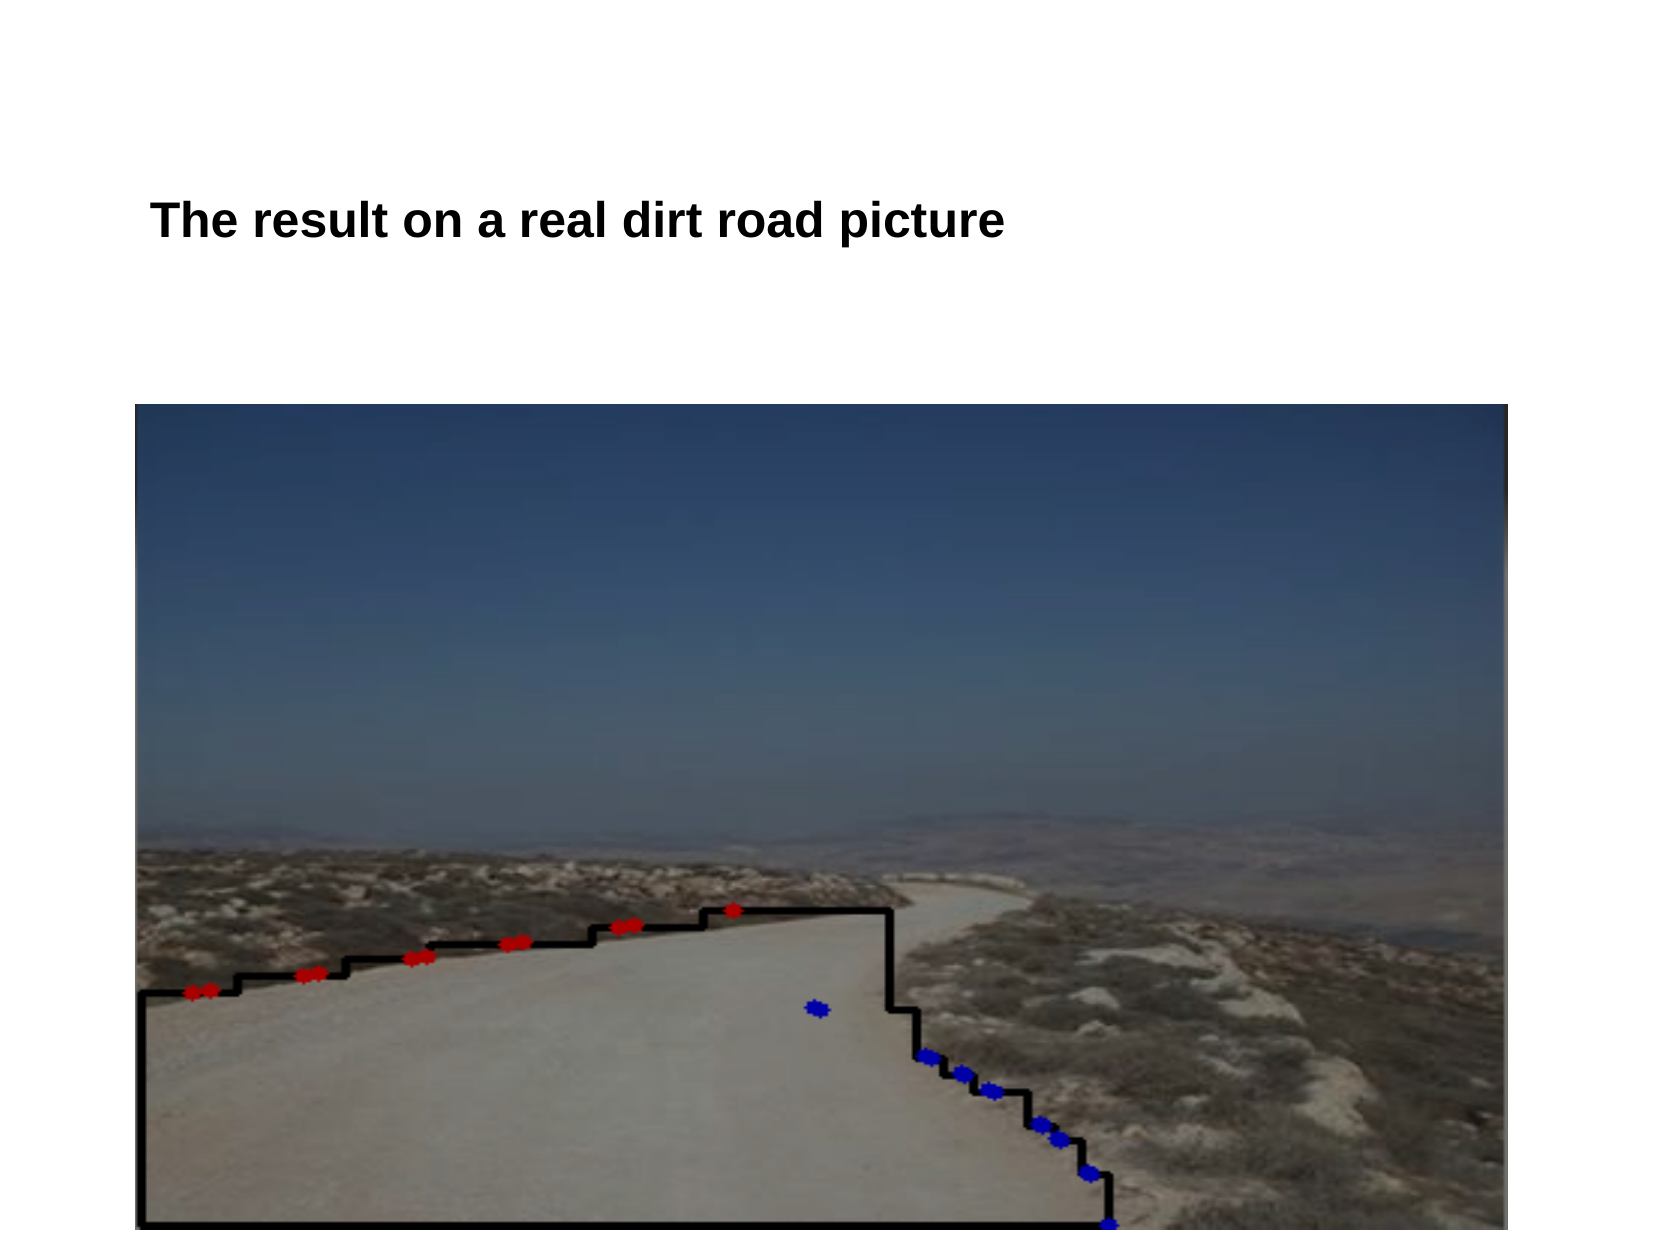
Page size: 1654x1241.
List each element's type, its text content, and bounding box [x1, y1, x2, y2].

picture [135, 404, 1508, 1231]
text_box The result on a real dirt road picture [135, 184, 1291, 256]
